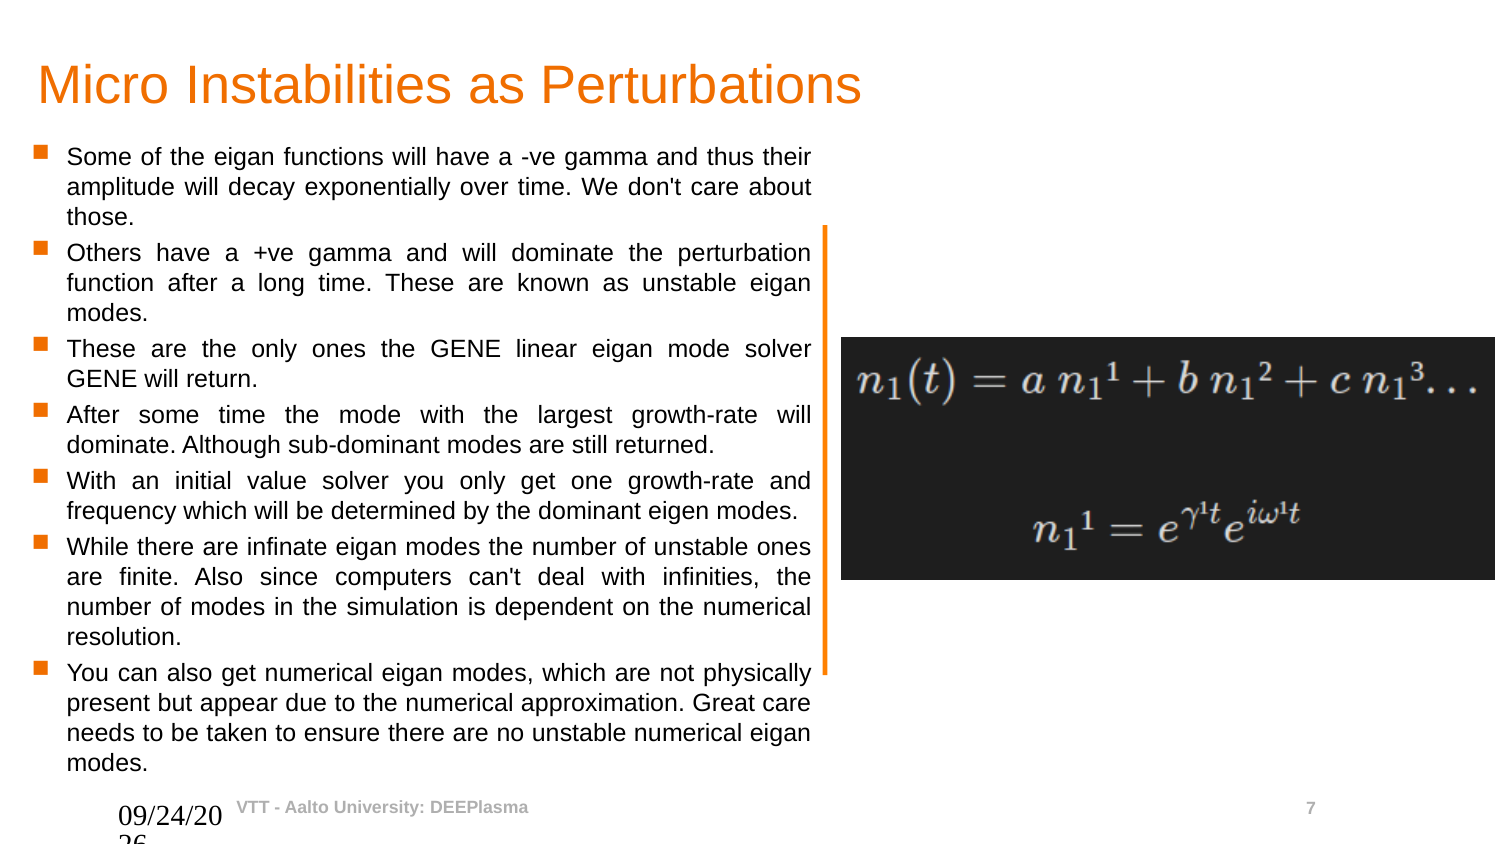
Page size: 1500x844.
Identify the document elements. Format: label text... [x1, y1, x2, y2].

list Some of the eigan functions will have a -ve gamma and thus their amplitude will decay exponentially over time. We don't care about those. Others have a +ve gamma and will dominate the perturbation function after a long time. These are known as unstable eigan modes. These are the only ones the GENE linear eigan mode solver GENE will return. After some time the mode with the largest growth-rate will dominate. Although sub-dominant modes are still returned. With an initial value solver you only get one growth-rate and frequency which will be determined by the dominant eigen modes. While there are infinate eigan modes the number of unstable ones are finite. Also since computers can't deal with infinities, the number of modes in the simulation is dependent on the numerical resolution. You can also get numerical eigan modes, which are not physically present but appear due to the numerical approximation. Great care needs to be taken to ensure there are no unstable numerical eigan modes. [31, 140, 814, 733]
picture [841, 337, 1495, 580]
title Micro Instabilities as Perturbations [37, 51, 1178, 113]
